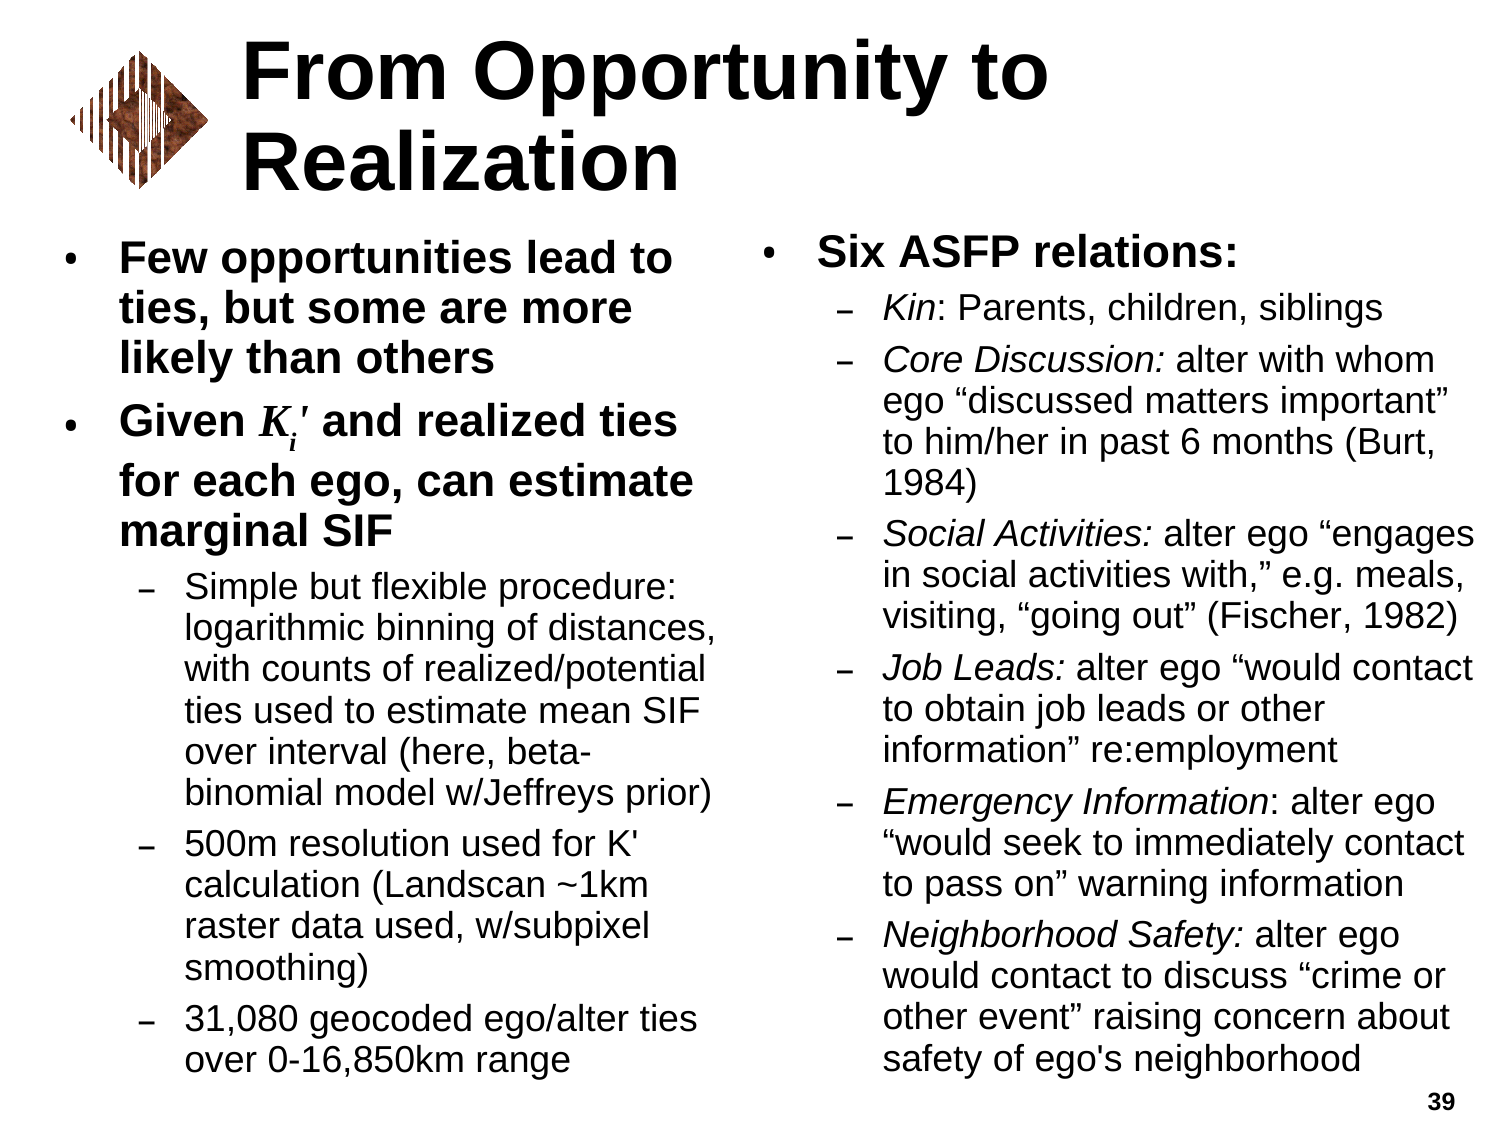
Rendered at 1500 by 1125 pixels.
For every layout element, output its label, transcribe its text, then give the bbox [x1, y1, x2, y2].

picture [45, 29, 233, 210]
list Six ASFP relations: Kin: Parents, children, siblings Core Discussion: alter with whom ego “discussed matters important” to him/her in past 6 months (Burt, 1984) Social Activities: alter ego “engages in social activities with,” e.g. meals, visiting, “going out” (Fischer, 1982) Job Leads: alter ego “would contact to obtain job leads or other information” re:employment Emergency Information: alter ego “would seek to immediately contact to pass on” warning information Neighborhood Safety: alter ego would contact to discuss “crime or other event” raising concern about safety of ego's neighborhood [760, 227, 1476, 1081]
list Few opportunities lead to ties, but some are more likely than others Given Ki' and realized ties for each ego, can estimate marginal SIF Simple but flexible procedure: logarithmic binning of distances, with counts of realized/potential ties used to estimate mean SIF over interval (here, beta-binomial model w/Jeffreys prior) 500m resolution used for K' calculation (Landscan ~1km raster data used, w/subpixel smoothing) 31,080 geocoded ego/alter ties over 0-16,850km range [62, 232, 728, 1083]
title From Opportunity to Realization [241, 25, 1453, 210]
